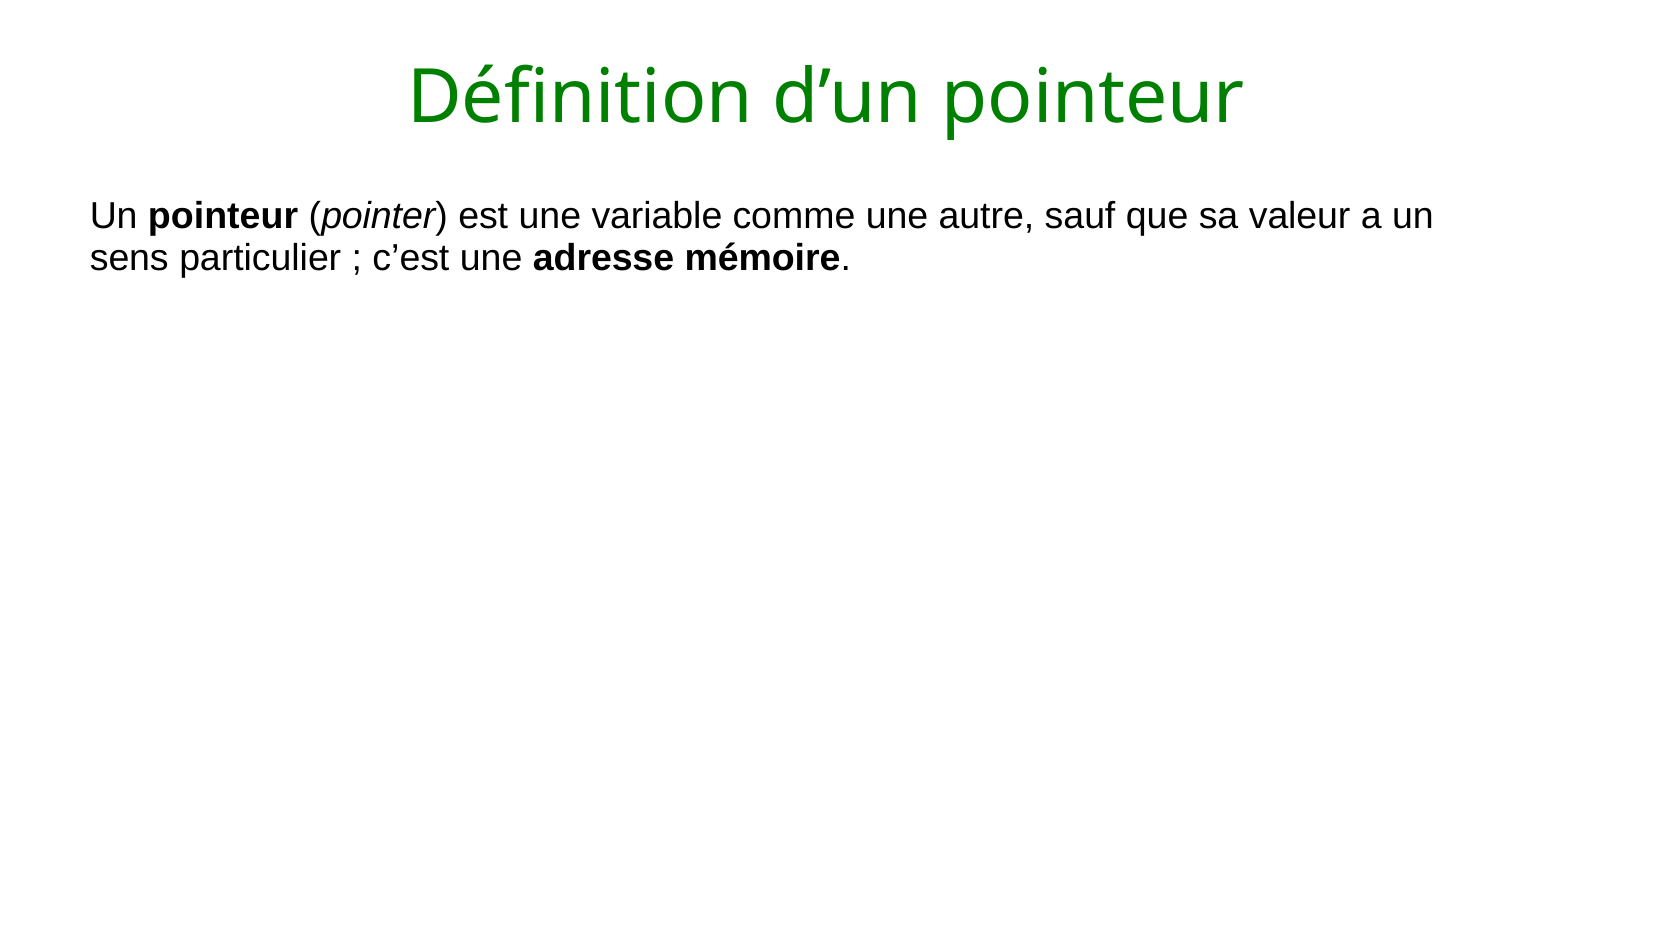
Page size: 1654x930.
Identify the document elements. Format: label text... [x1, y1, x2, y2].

text_box Un pointeur (pointer) est une variable comme une autre, sauf que sa valeur a un sens particulier ; c’est une adresse mémoire. [74, 187, 1500, 833]
title Définition d’un pointeur [82, 37, 1571, 150]
